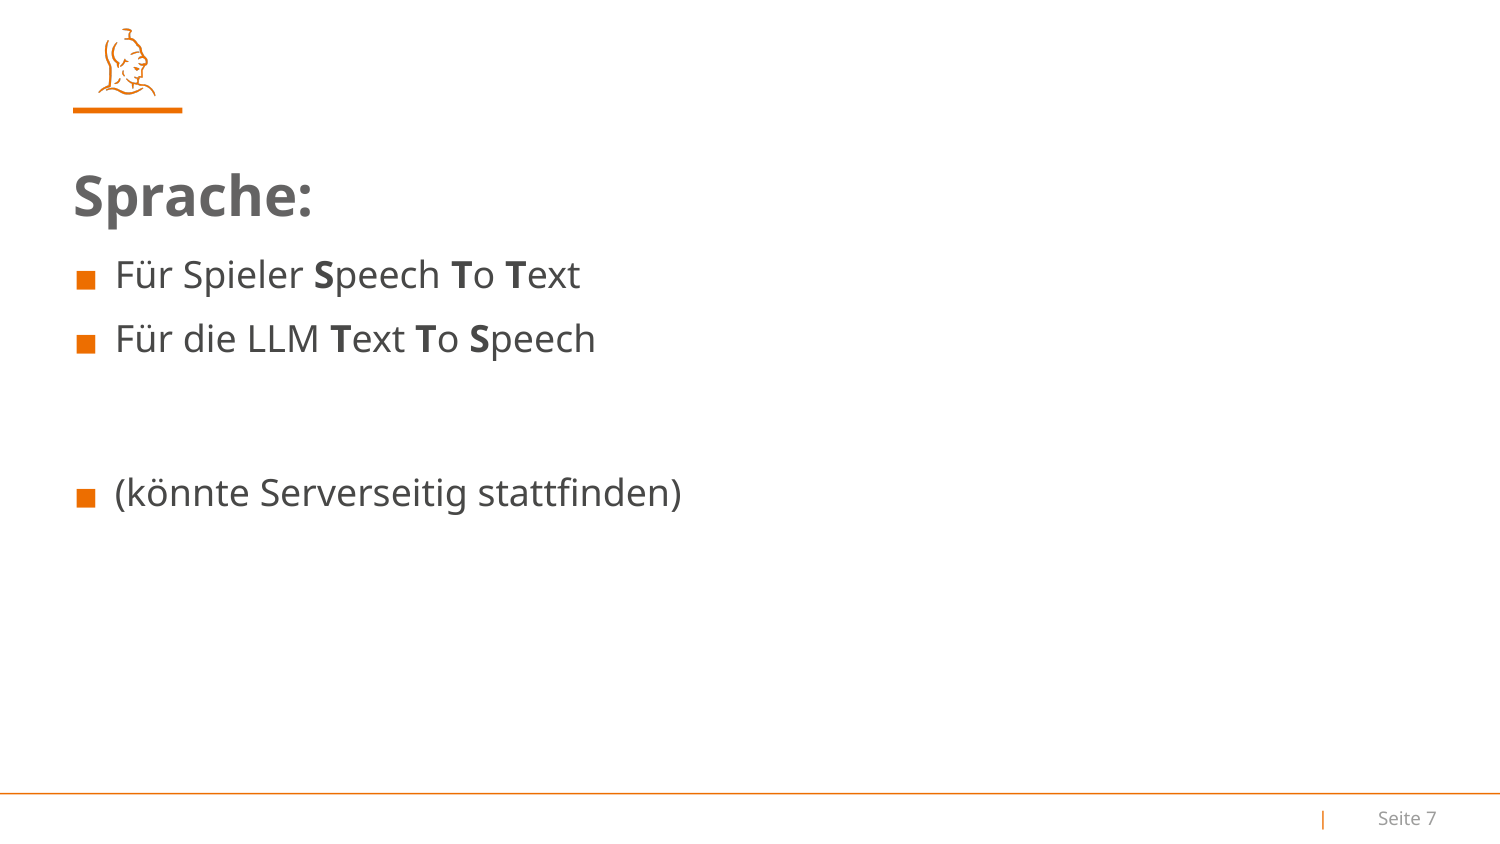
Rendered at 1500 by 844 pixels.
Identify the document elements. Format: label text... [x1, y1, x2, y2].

list Sprache: [62, 155, 1230, 237]
list Für Spieler Speech To Text Für die LLM Text To Speech (könnte Serverseitig stattfinden) [62, 245, 1036, 775]
picture [95, 26, 158, 98]
